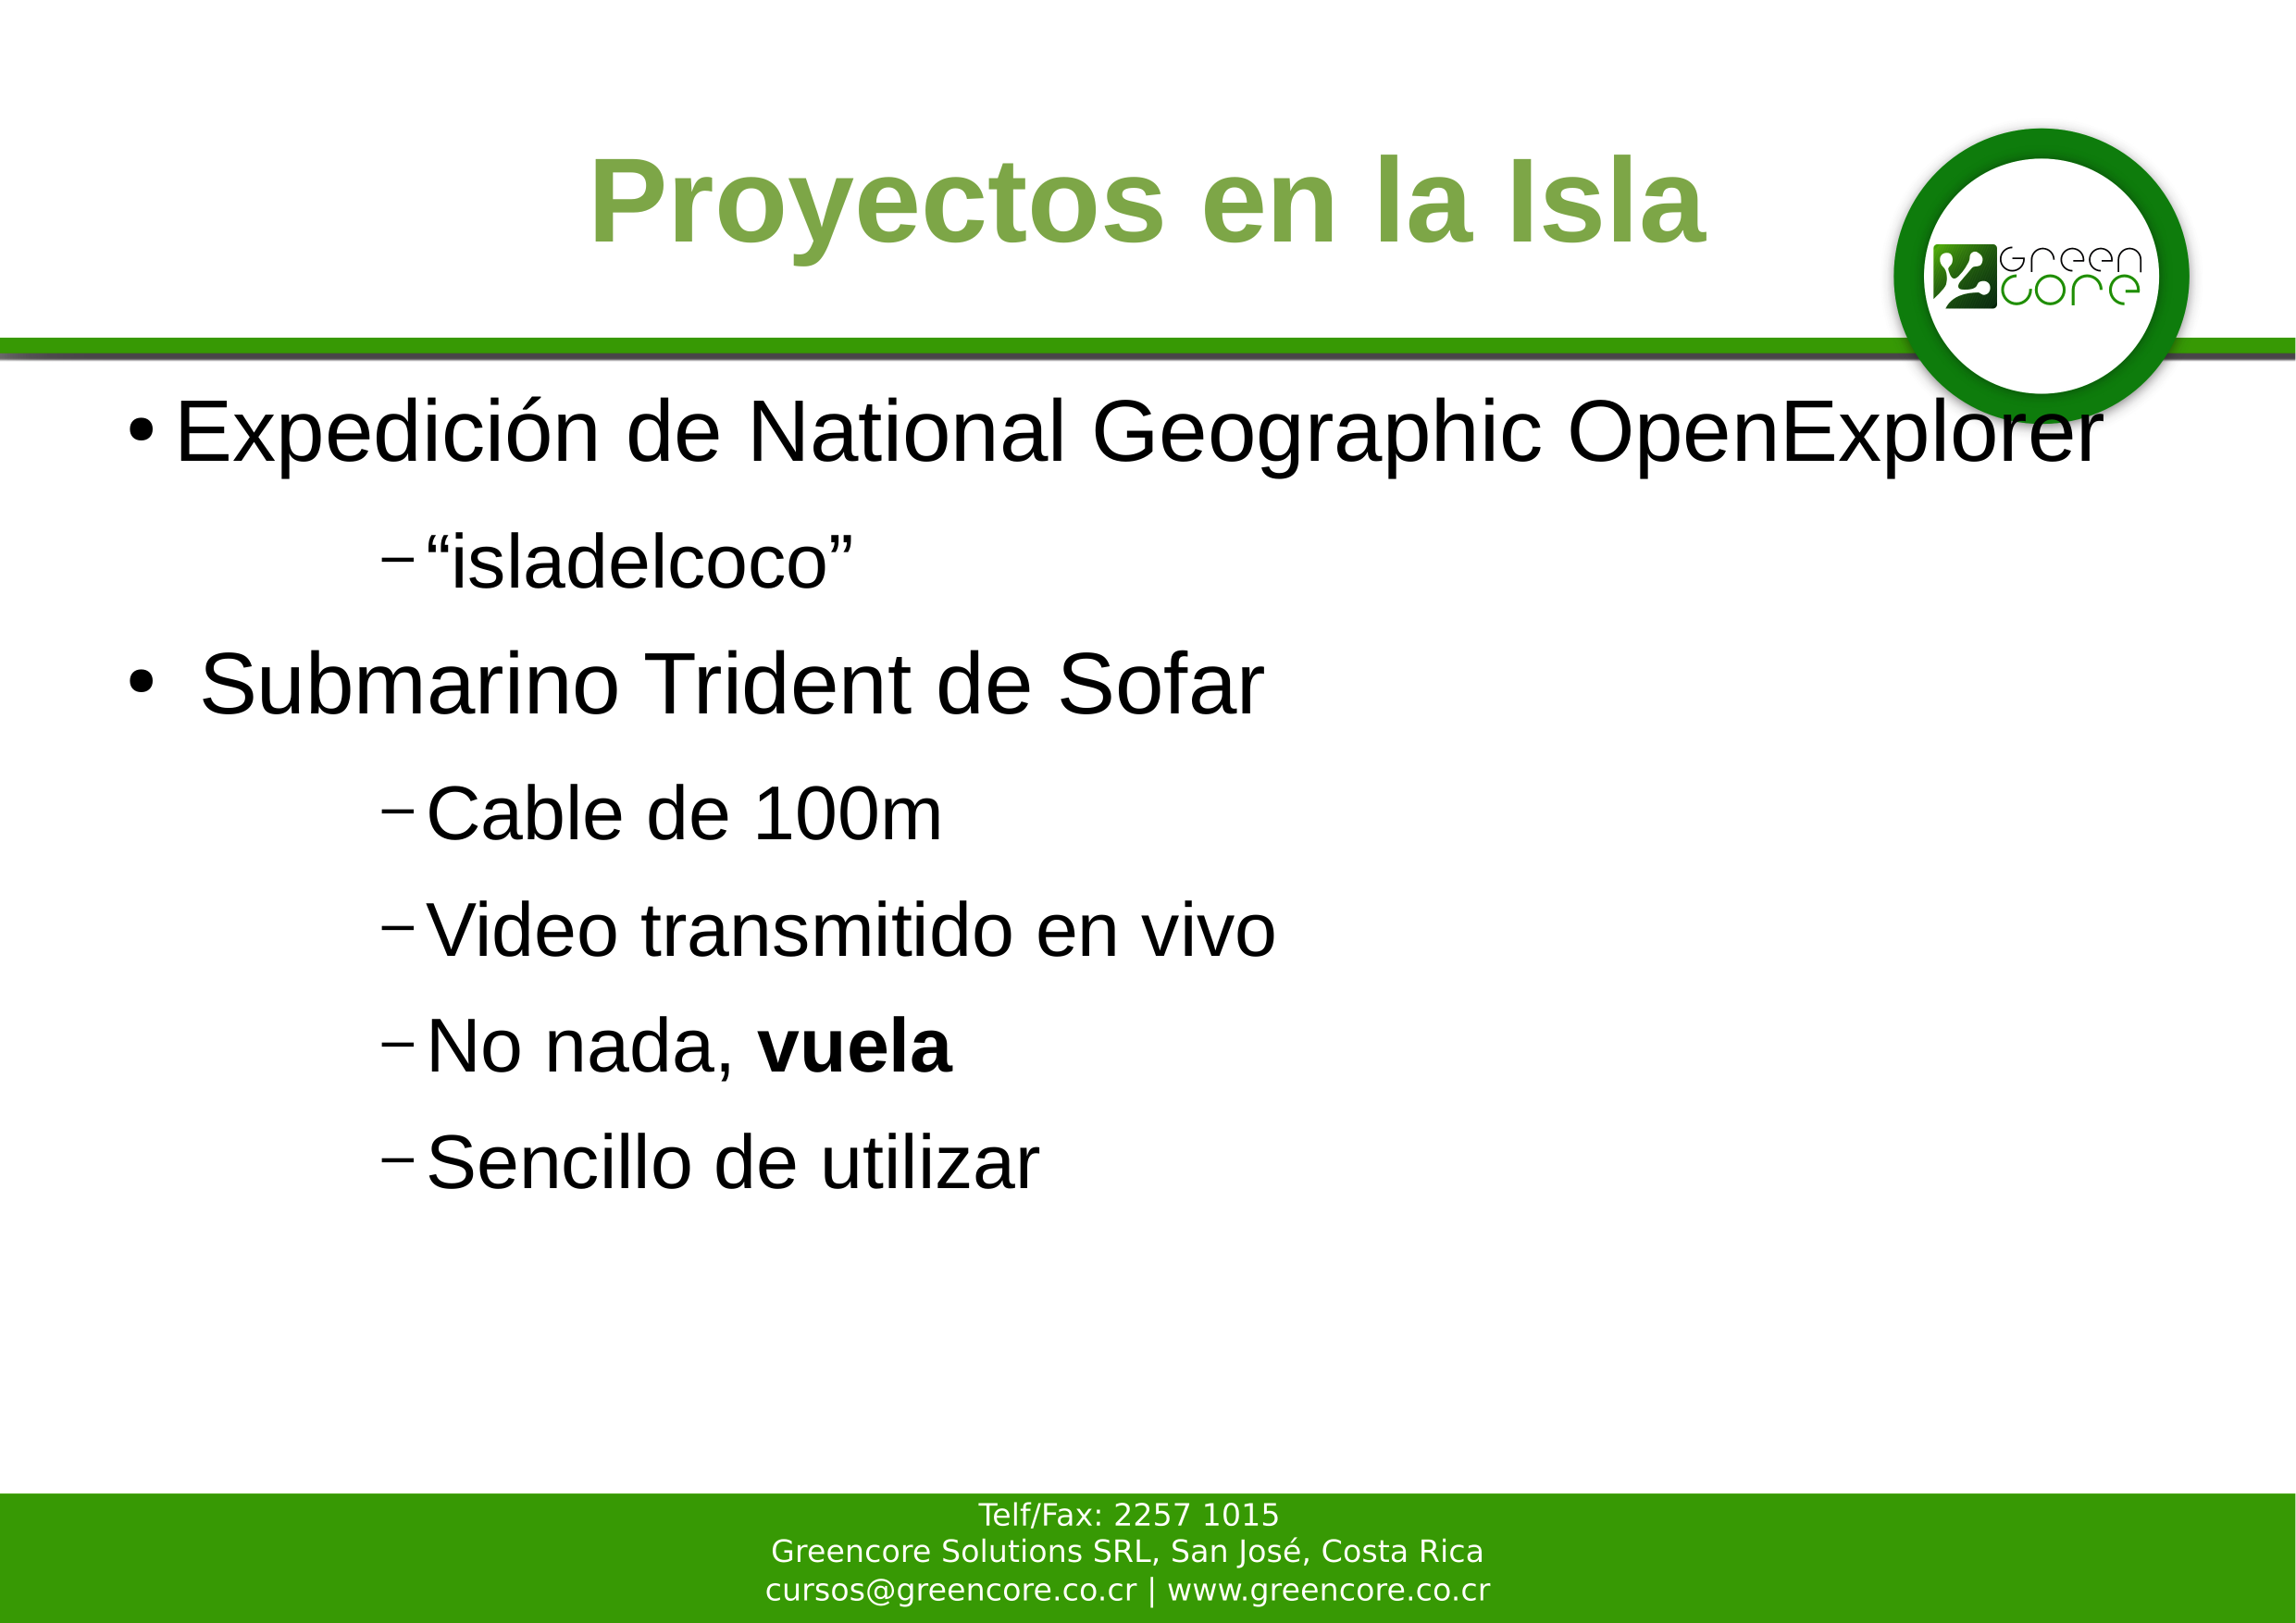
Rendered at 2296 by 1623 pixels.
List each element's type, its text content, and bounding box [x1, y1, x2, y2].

list Expedición de National Geographic OpenExplorer “isladelcoco” Submarino Trident de Sofar Cable de 100m Video transmitido en vivo No nada, vuela Sencillo de utilizar [109, 382, 2176, 1492]
picture [0, 0, 2296, 1623]
title Proyectos en la Isla [115, 64, 2181, 336]
